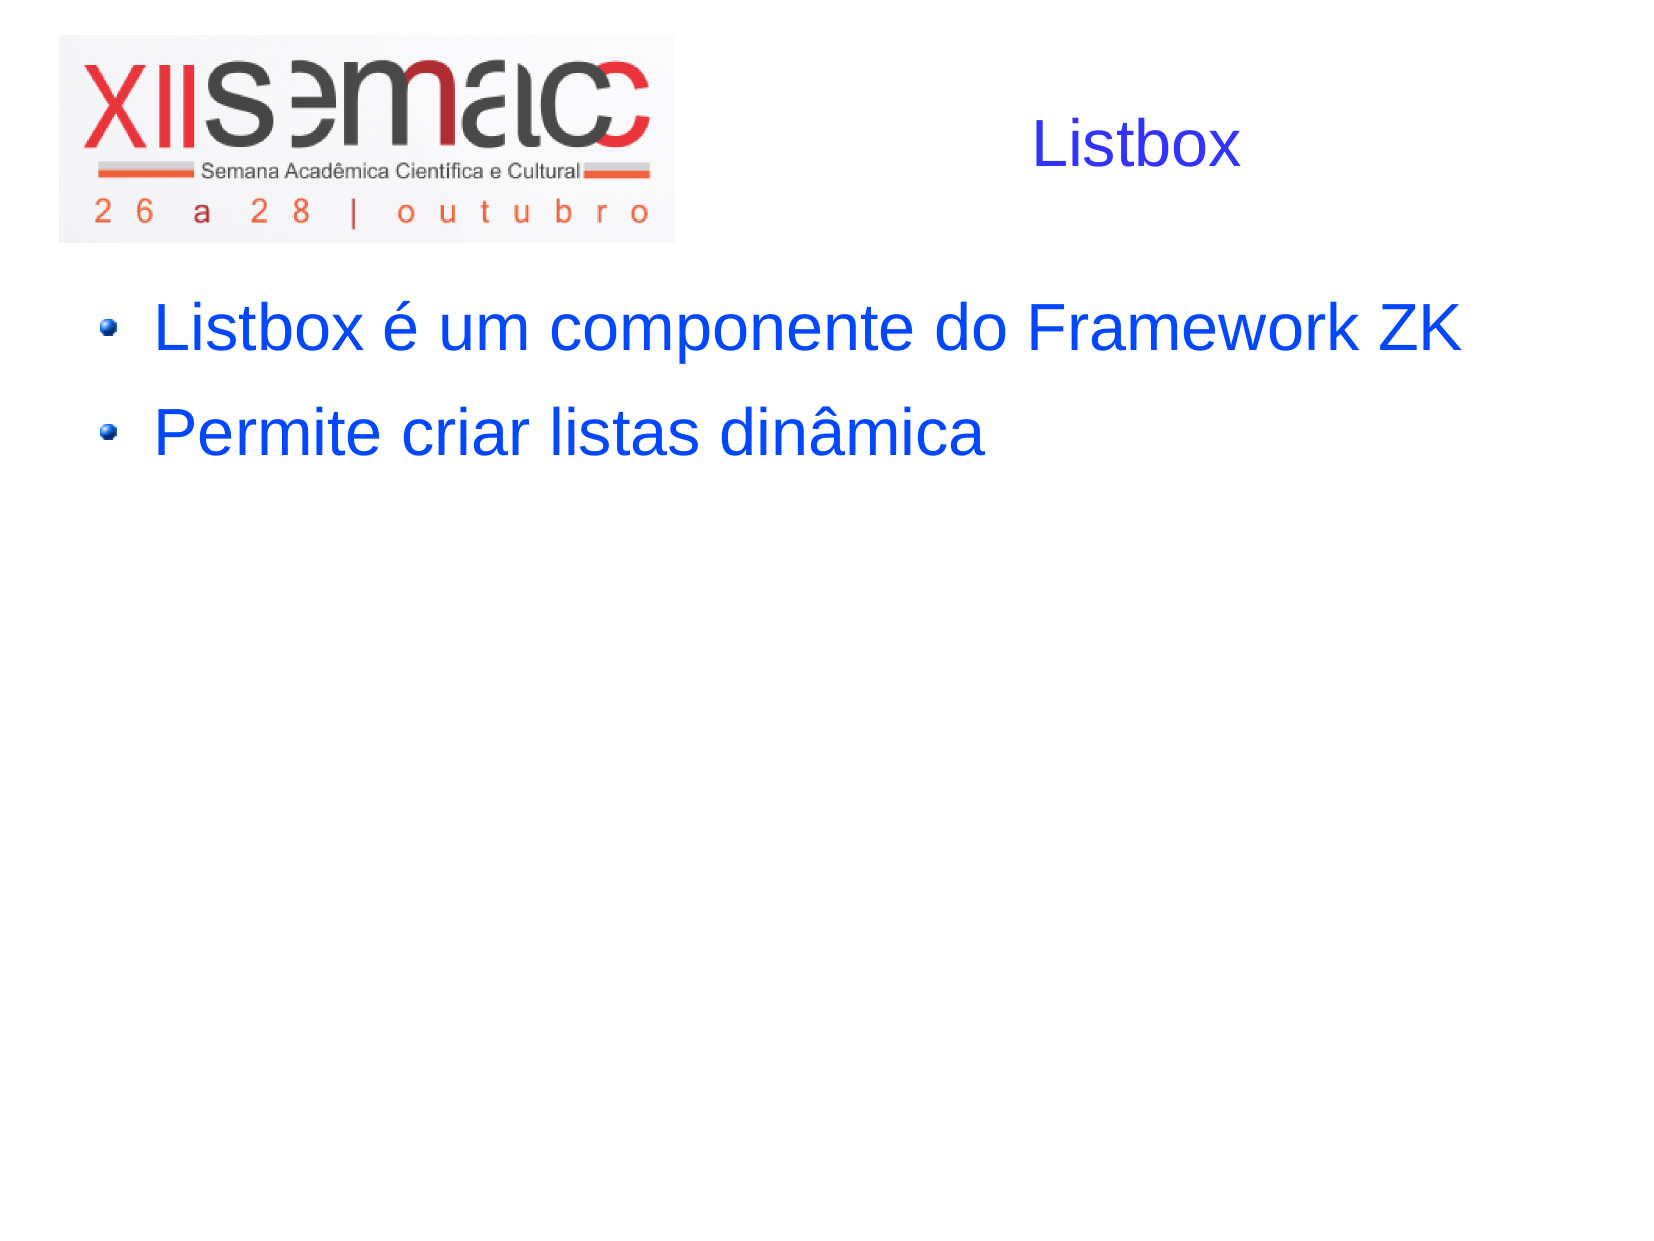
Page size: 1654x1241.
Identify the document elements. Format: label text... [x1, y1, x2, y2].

picture [59, 35, 675, 243]
title Listbox [679, 49, 1595, 237]
list Listbox é um componente do Framework ZK Permite criar listas dinâmica [82, 290, 1571, 1010]
